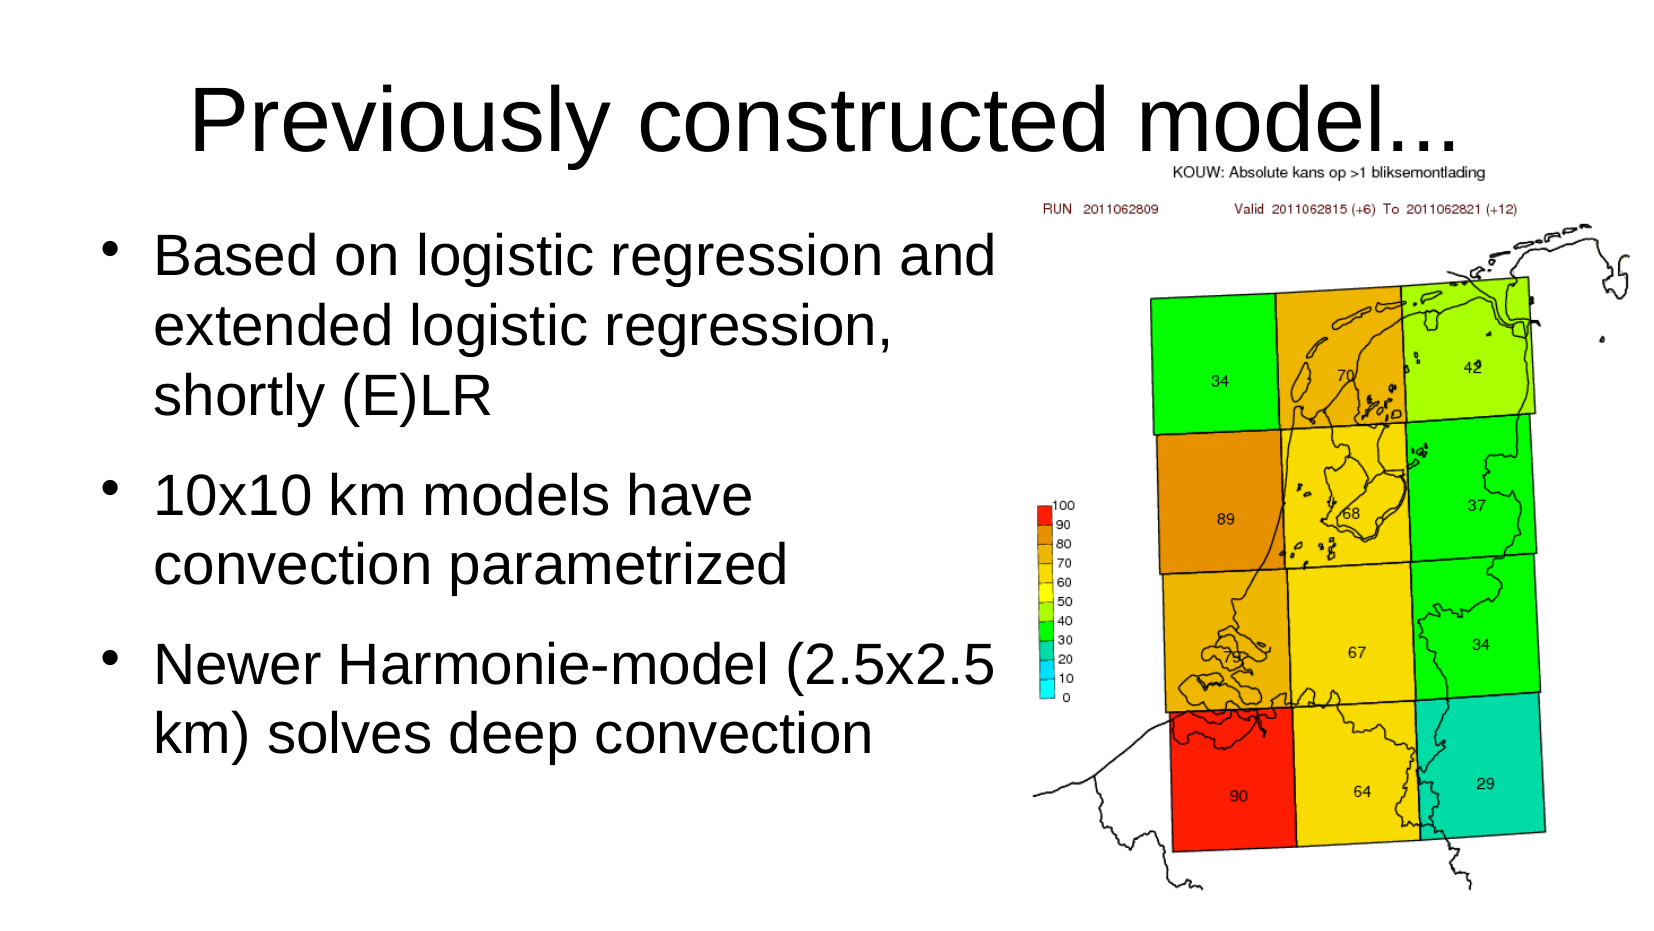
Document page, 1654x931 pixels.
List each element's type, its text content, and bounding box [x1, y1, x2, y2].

text_box Based on logistic regression and extended logistic regression, shortly (E)LR 10x10 km models have convection parametrized Newer Harmonie-model (2.5x2.5 km) solves deep convection [82, 217, 1005, 855]
text_box Previously constructed model... [82, 37, 1571, 193]
picture [1027, 164, 1635, 900]
